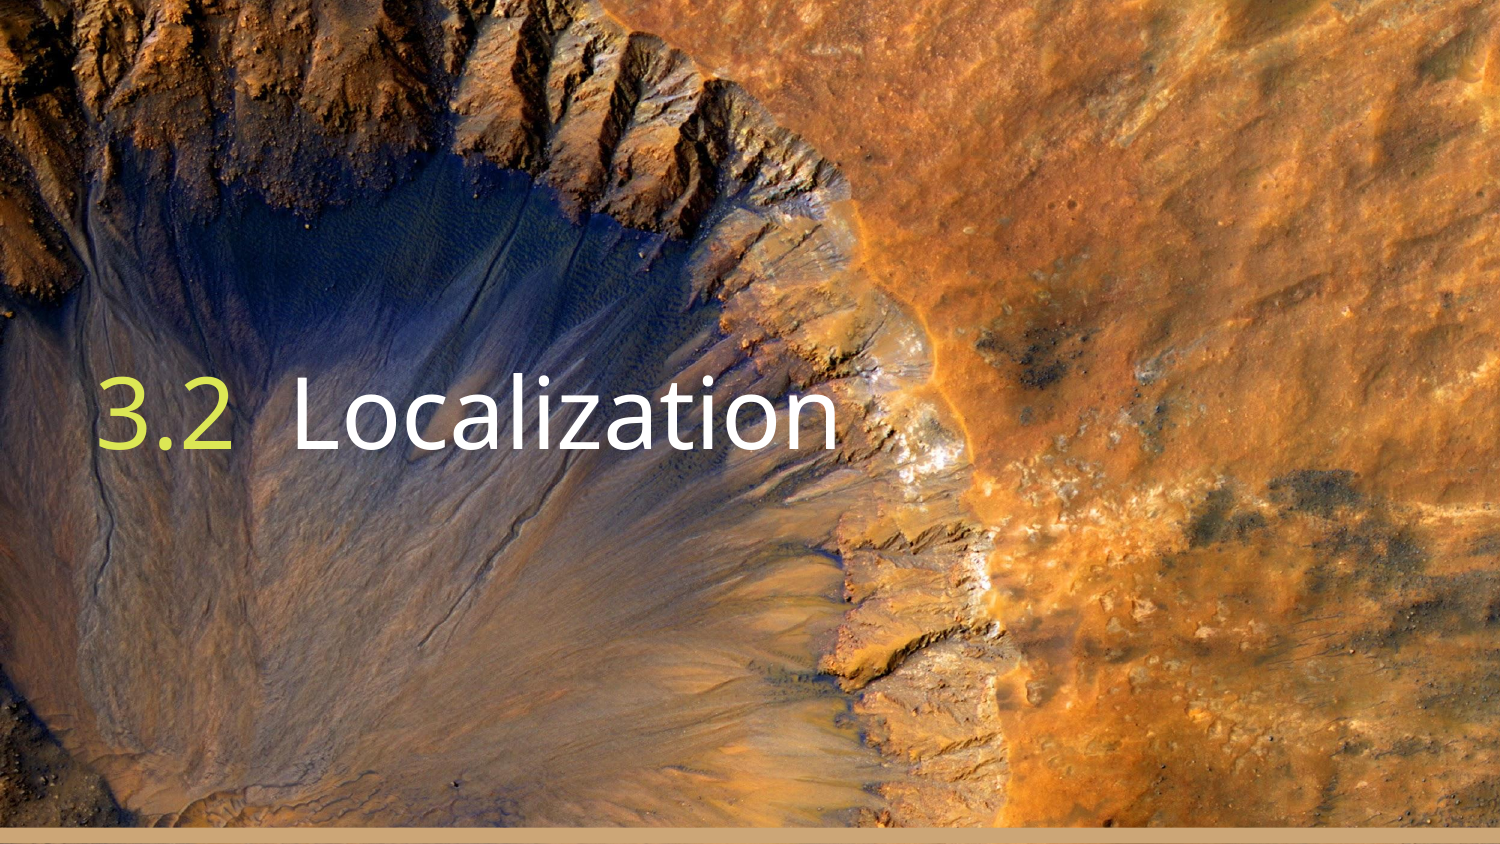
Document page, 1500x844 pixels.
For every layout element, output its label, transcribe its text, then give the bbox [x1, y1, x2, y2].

title 3.2 Localization [80, 73, 1348, 745]
picture [0, 0, 1500, 827]
